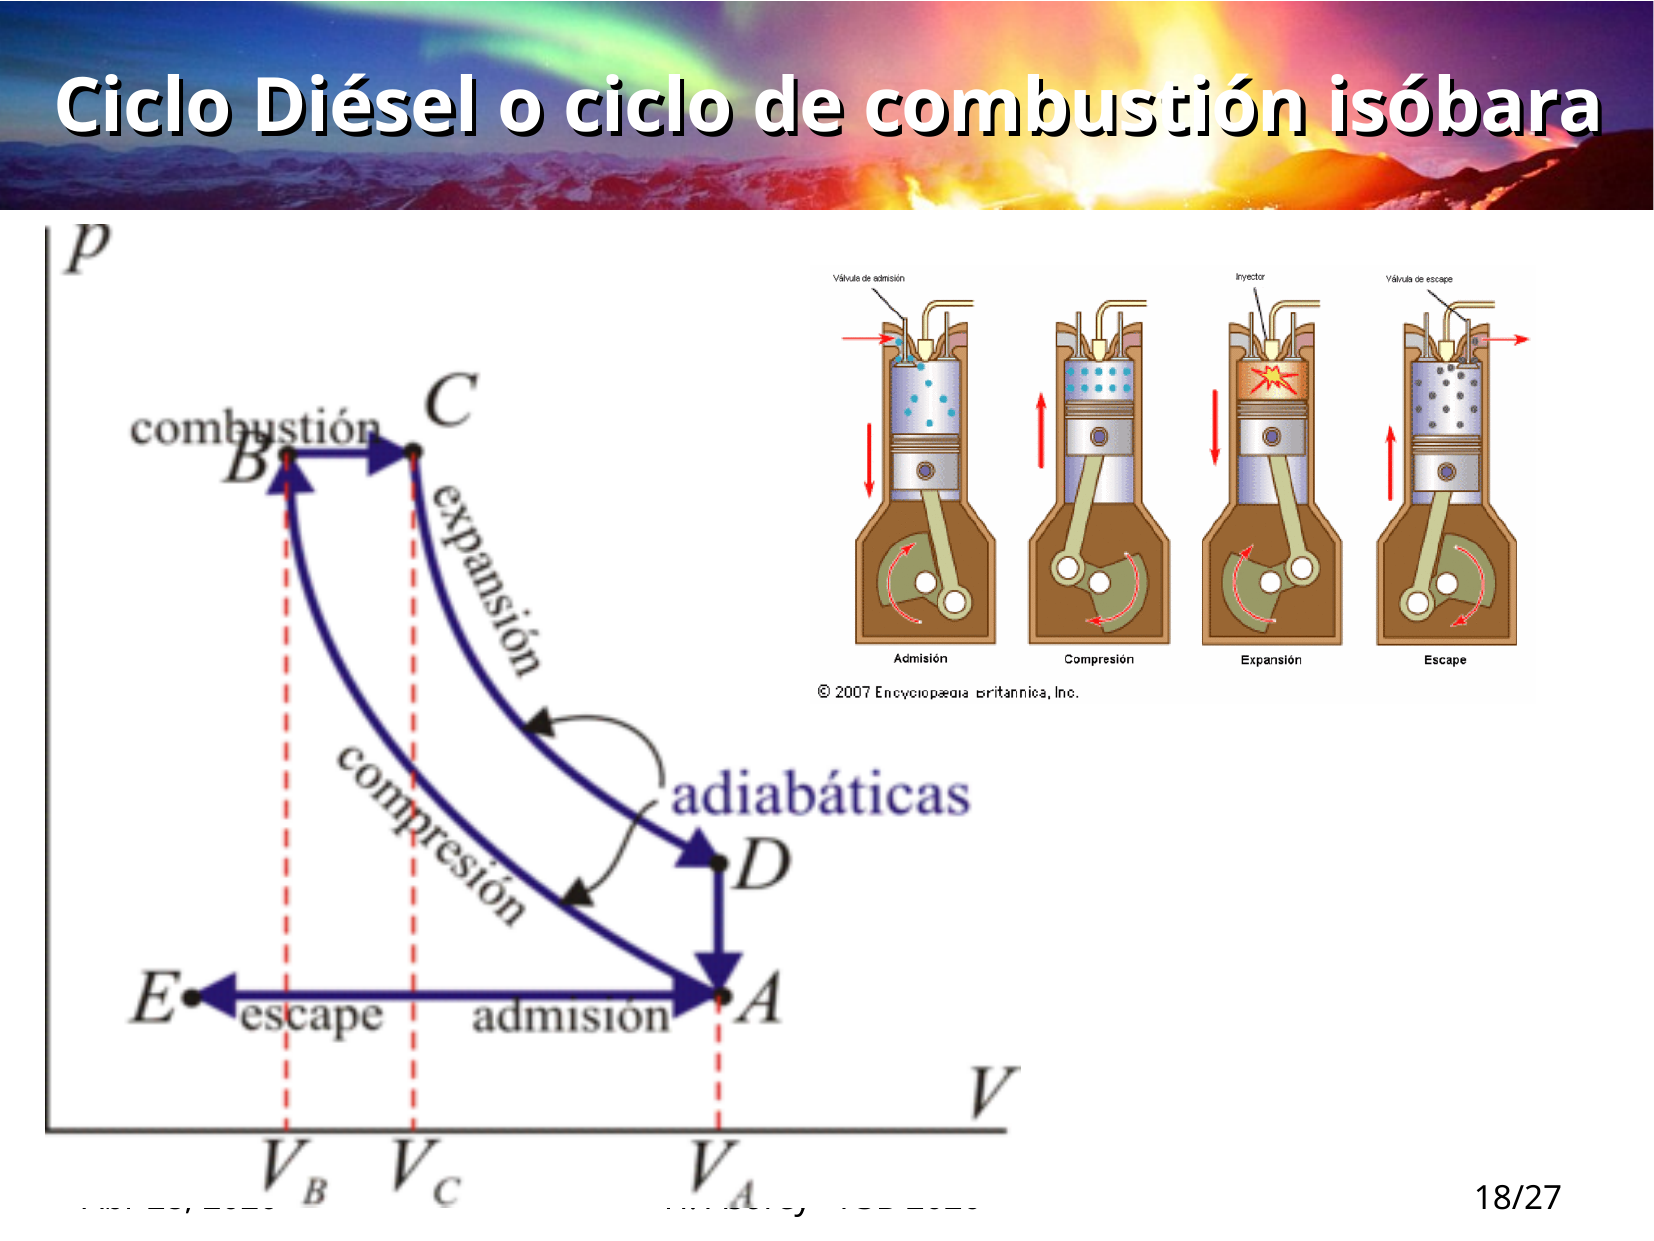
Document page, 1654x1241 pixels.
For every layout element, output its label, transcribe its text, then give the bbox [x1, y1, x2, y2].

picture [0, 1, 1654, 210]
title Ciclo Diésel o ciclo de combustión isóbara [45, 15, 1606, 191]
picture [45, 224, 1536, 1208]
